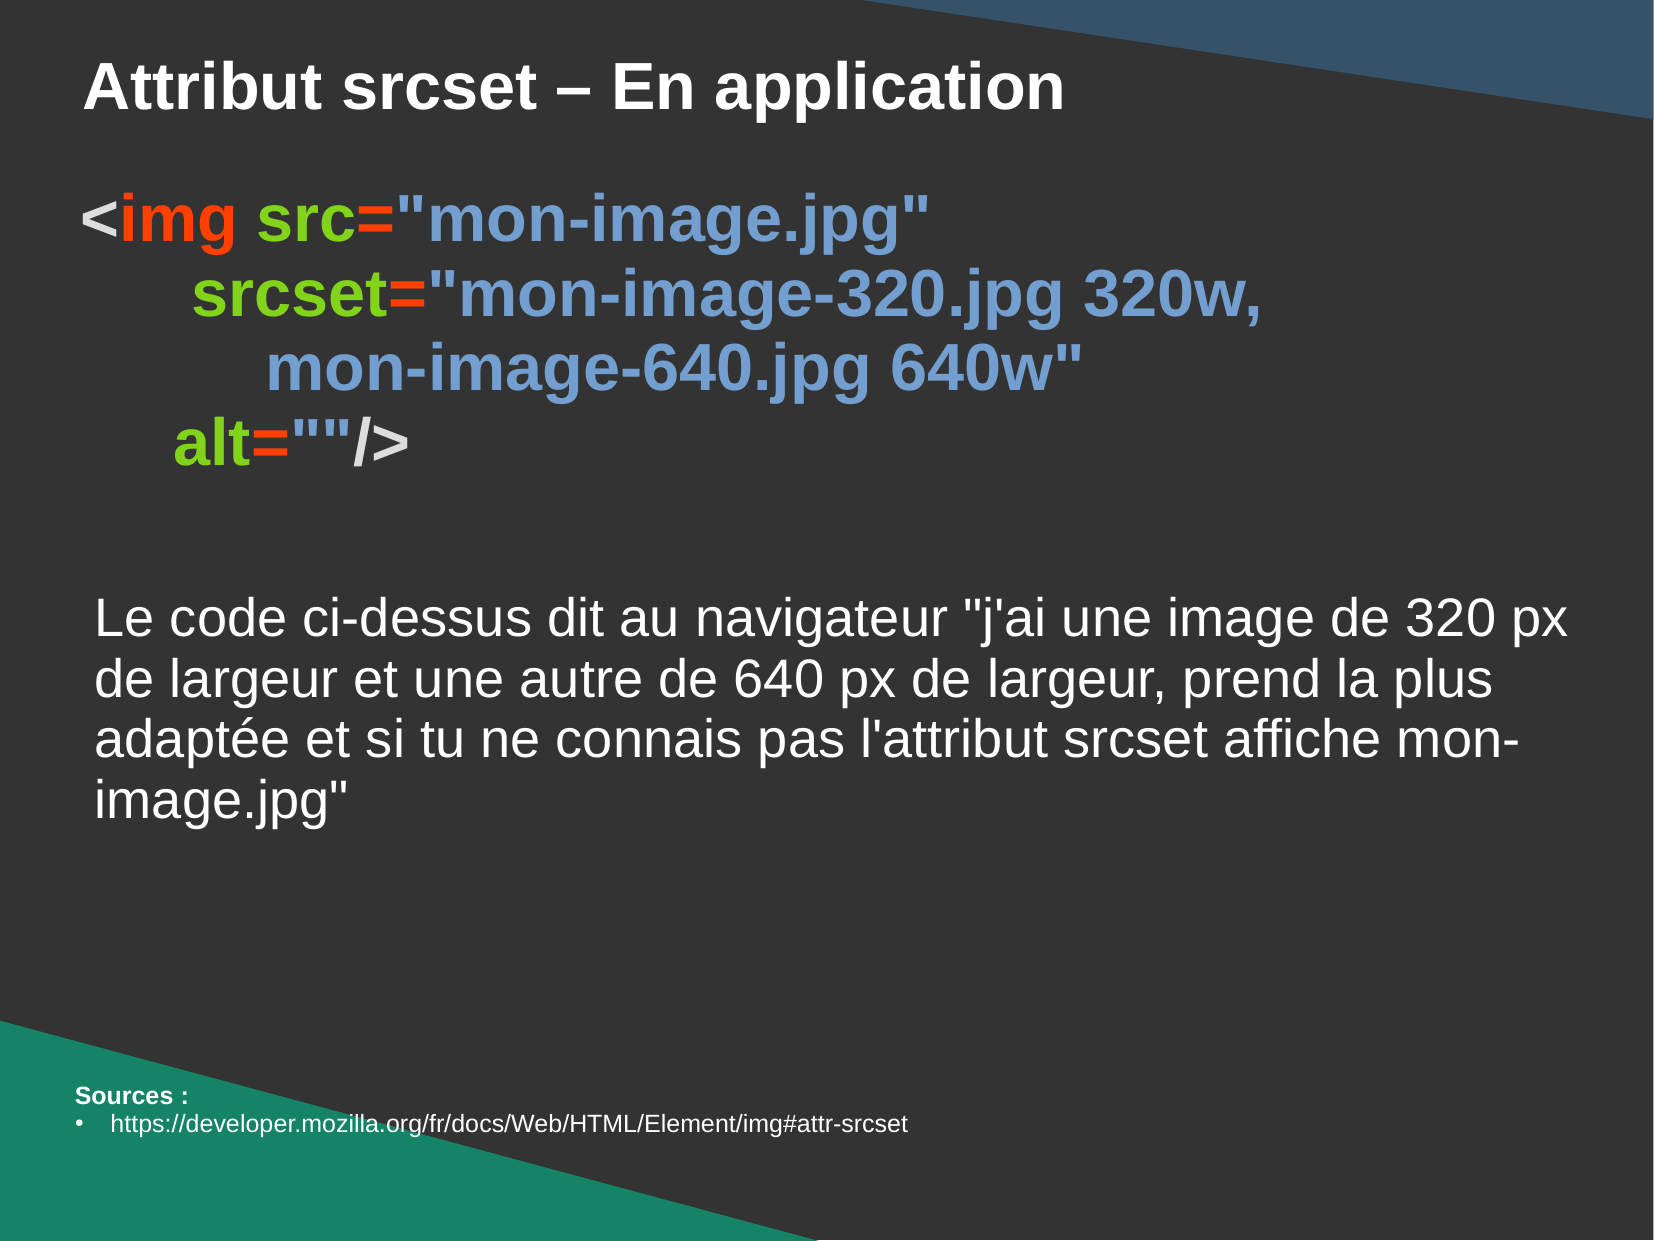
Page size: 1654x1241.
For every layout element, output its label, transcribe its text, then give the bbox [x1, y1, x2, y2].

title Attribut srcset – En application [82, 49, 1571, 162]
list <img src="mon-image.jpg" srcset="mon-image-320.jpg 320w, mon-image-640.jpg 640w" alt=""/> [80, 180, 1605, 591]
text_box [0, 1020, 199, 1241]
text_box [861, 0, 1654, 120]
text_box Sources : https://developer.mozilla.org/fr/docs/Web/HTML/Element/img#attr-srcset [60, 1074, 1546, 1241]
title Le code ci-dessus dit au navigateur "j'ai une image de 320 px de largeur et une autre de 640 px de largeur, prend la plus adaptée et si tu ne connais pas l'attribut srcset affiche mon-image.jpg" [94, 587, 1583, 839]
